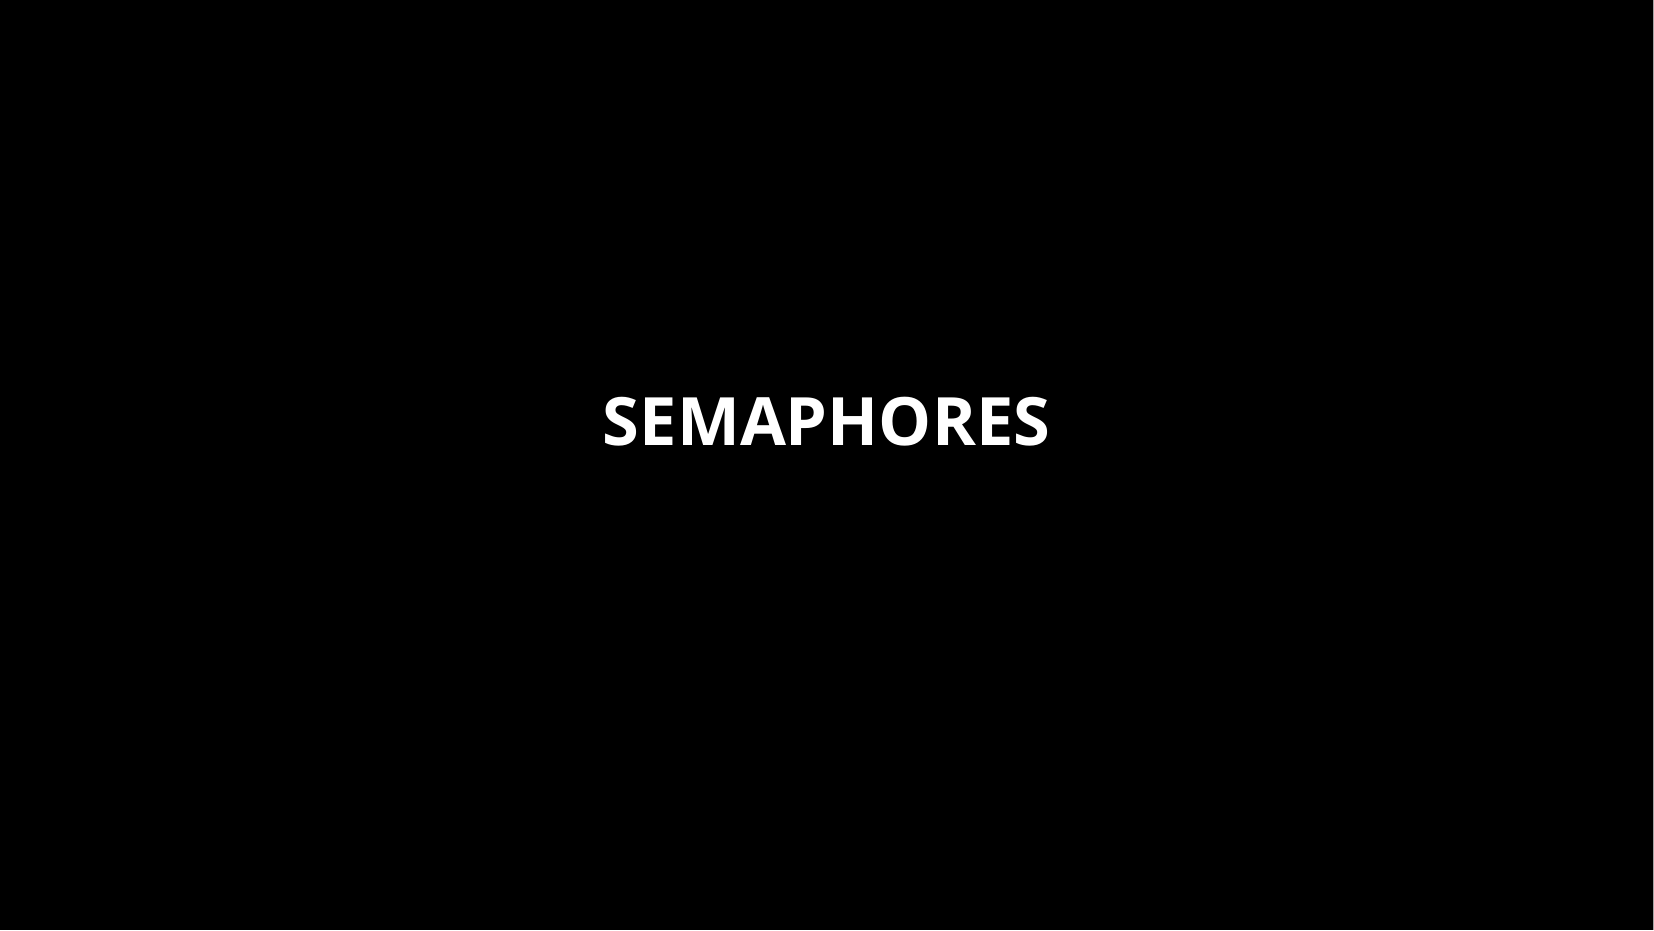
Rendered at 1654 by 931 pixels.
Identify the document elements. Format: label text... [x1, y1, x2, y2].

subtitle SEMAPHORES [82, 105, 1571, 825]
